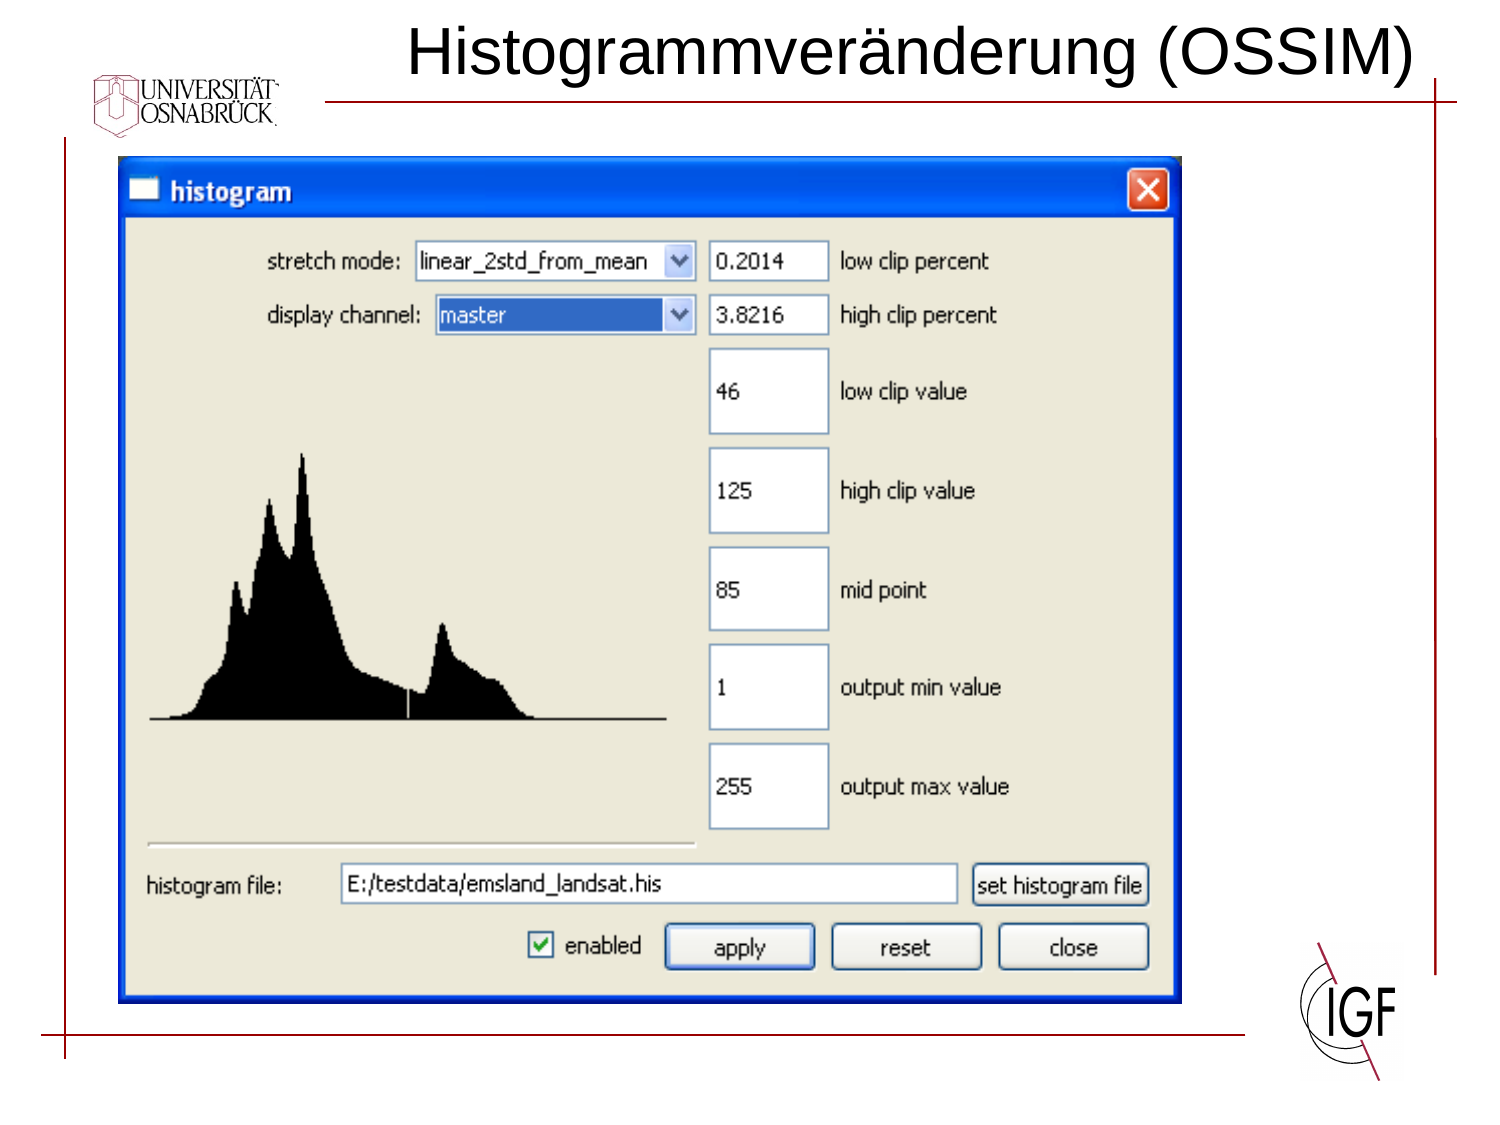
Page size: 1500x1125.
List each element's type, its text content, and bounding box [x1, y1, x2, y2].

picture [93, 75, 279, 138]
picture [1300, 942, 1404, 1081]
picture [118, 156, 1182, 1004]
title Histogrammveränderung (OSSIM) [290, 13, 1418, 89]
